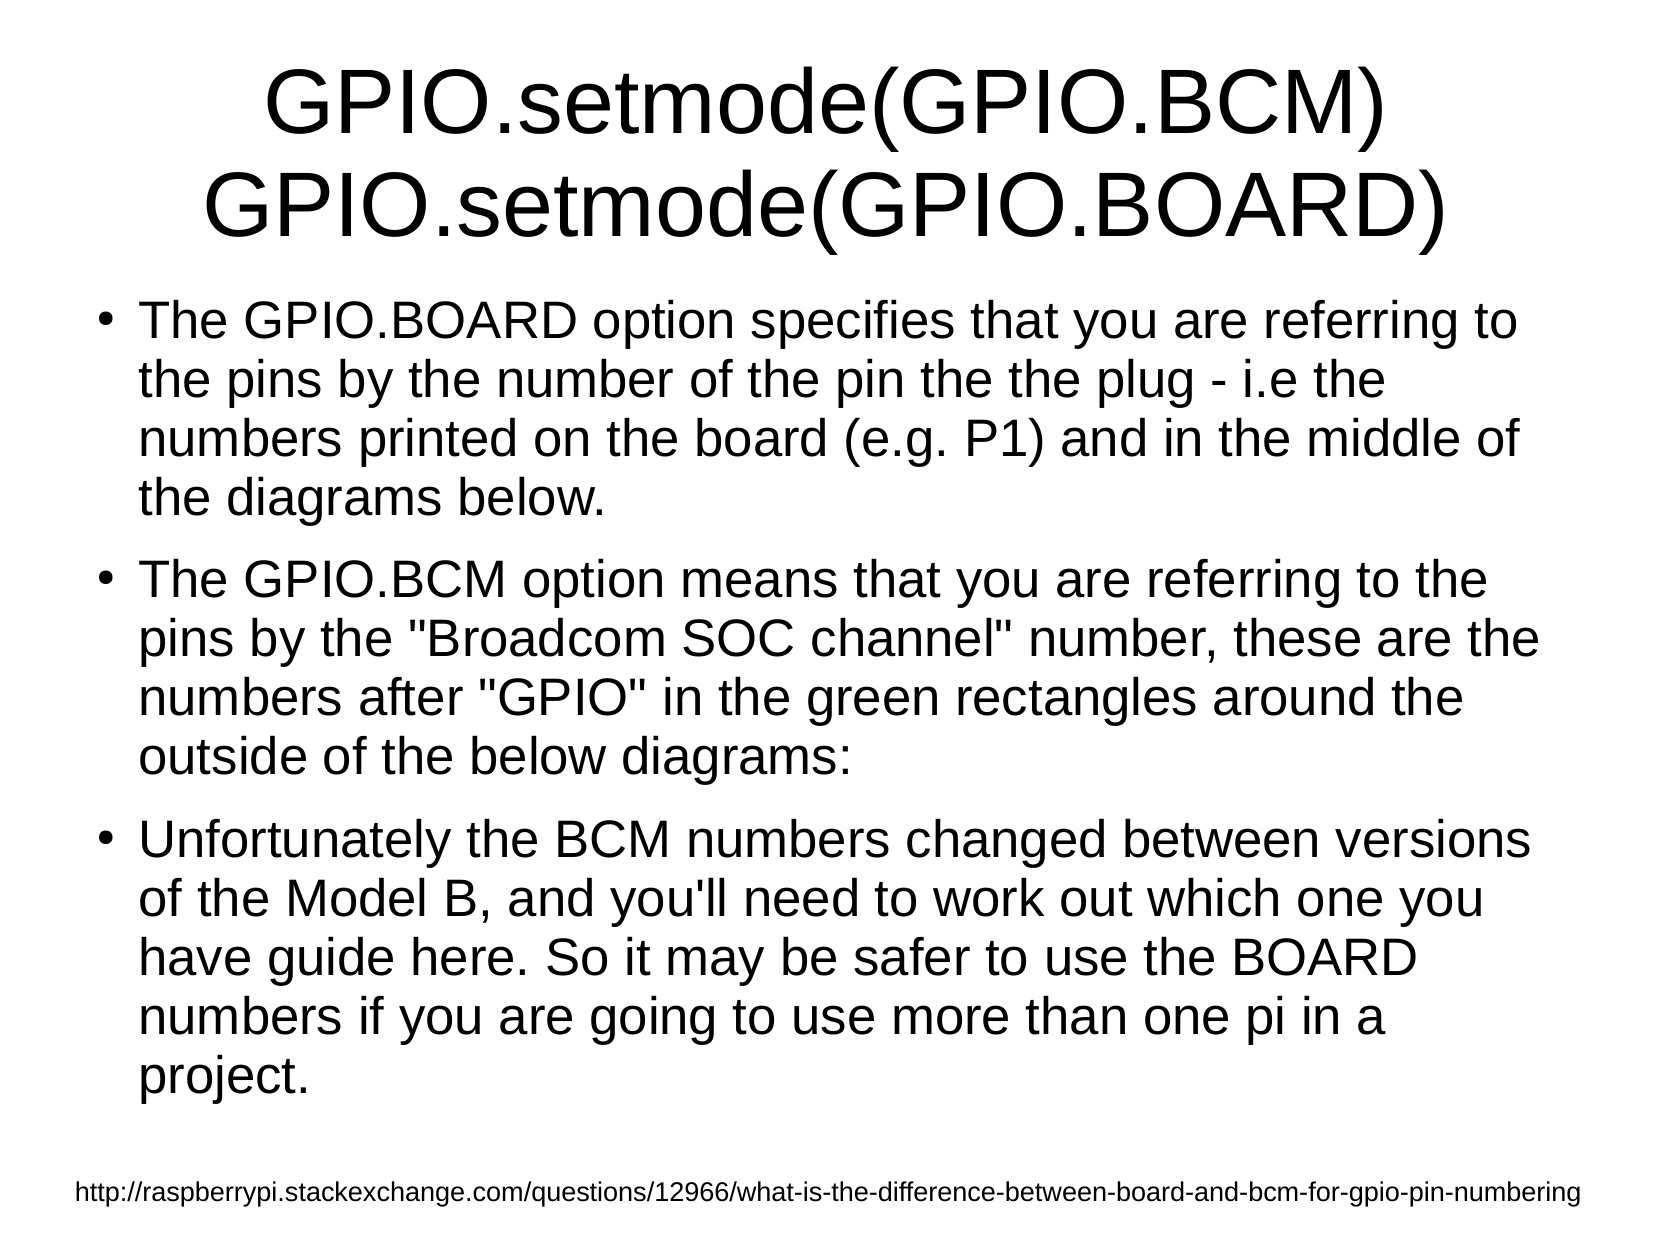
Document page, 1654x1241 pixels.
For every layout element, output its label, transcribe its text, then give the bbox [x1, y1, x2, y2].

list The GPIO.BOARD option specifies that you are referring to the pins by the number of the pin the the plug - i.e the numbers printed on the board (e.g. P1) and in the middle of the diagrams below. The GPIO.BCM option means that you are referring to the pins by the "Broadcom SOC channel" number, these are the numbers after "GPIO" in the green rectangles around the outside of the below diagrams: Unfortunately the BCM numbers changed between versions of the Model B, and you'll need to work out which one you have guide here. So it may be safer to use the BOARD numbers if you are going to use more than one pi in a project. [82, 290, 1571, 1111]
text_box http://raspberrypi.stackexchange.com/questions/12966/what-is-the-difference-between-board-and-bcm-for-gpio-pin-numbering [60, 1169, 1596, 1216]
title GPIO.setmode(GPIO.BCM) GPIO.setmode(GPIO.BOARD) [82, 49, 1571, 257]
